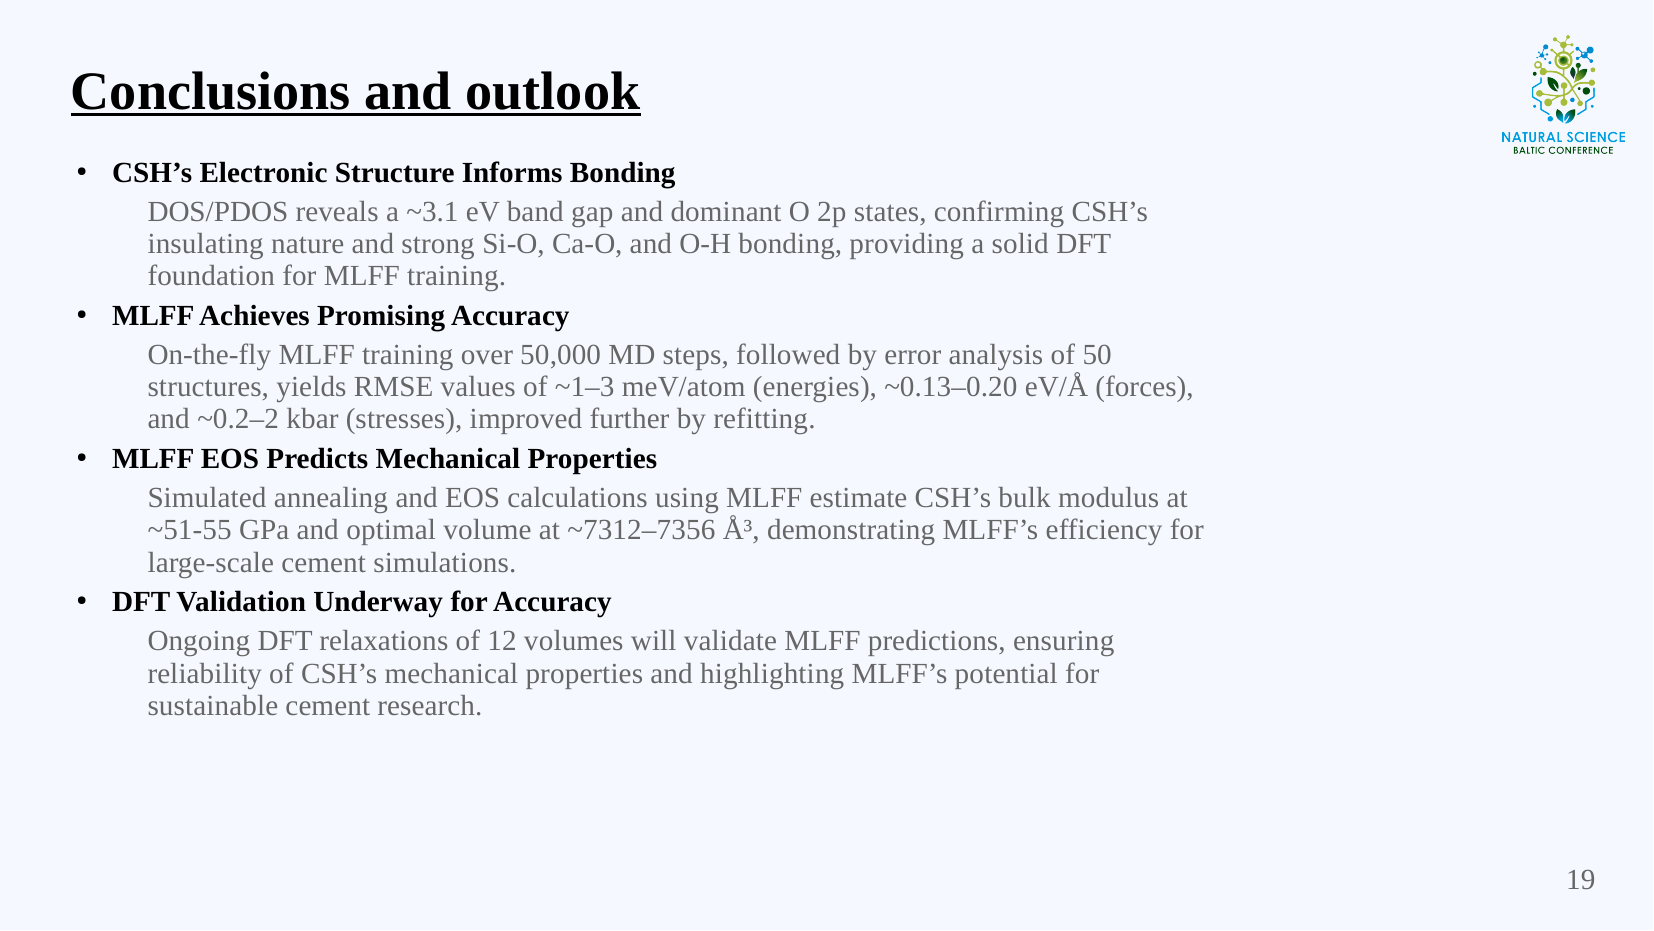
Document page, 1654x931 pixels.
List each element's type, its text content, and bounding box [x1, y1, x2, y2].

title Conclusions and outlook [70, 41, 1502, 142]
picture [1502, 35, 1625, 154]
text_box CSH’s Electronic Structure Informs Bonding DOS/PDOS reveals a ~3.1 eV band gap and dominant O 2p states, confirming CSH’s insulating nature and strong Si-O, Ca-O, and O-H bonding, providing a solid DFT foundation for MLFF training. MLFF Achieves Promising Accuracy On-the-fly MLFF training over 50,000 MD steps, followed by error analysis of 50 structures, yields RMSE values of ~1–3 meV/atom (energies), ~0.13–0.20 eV/Å (forces), and ~0.2–2 kbar (stresses), improved further by refitting. MLFF EOS Predicts Mechanical Properties Simulated annealing and EOS calculations using MLFF estimate CSH’s bulk modulus at ~51-55 GPa and optimal volume at ~7312–7356 Å³, demonstrating MLFF’s efficiency for large-scale cement simulations. DFT Validation Underway for Accuracy Ongoing DFT relaxations of 12 volumes will validate MLFF predictions, ensuring reliability of CSH’s mechanical properties and highlighting MLFF’s potential for sustainable cement research. [61, 148, 1246, 765]
